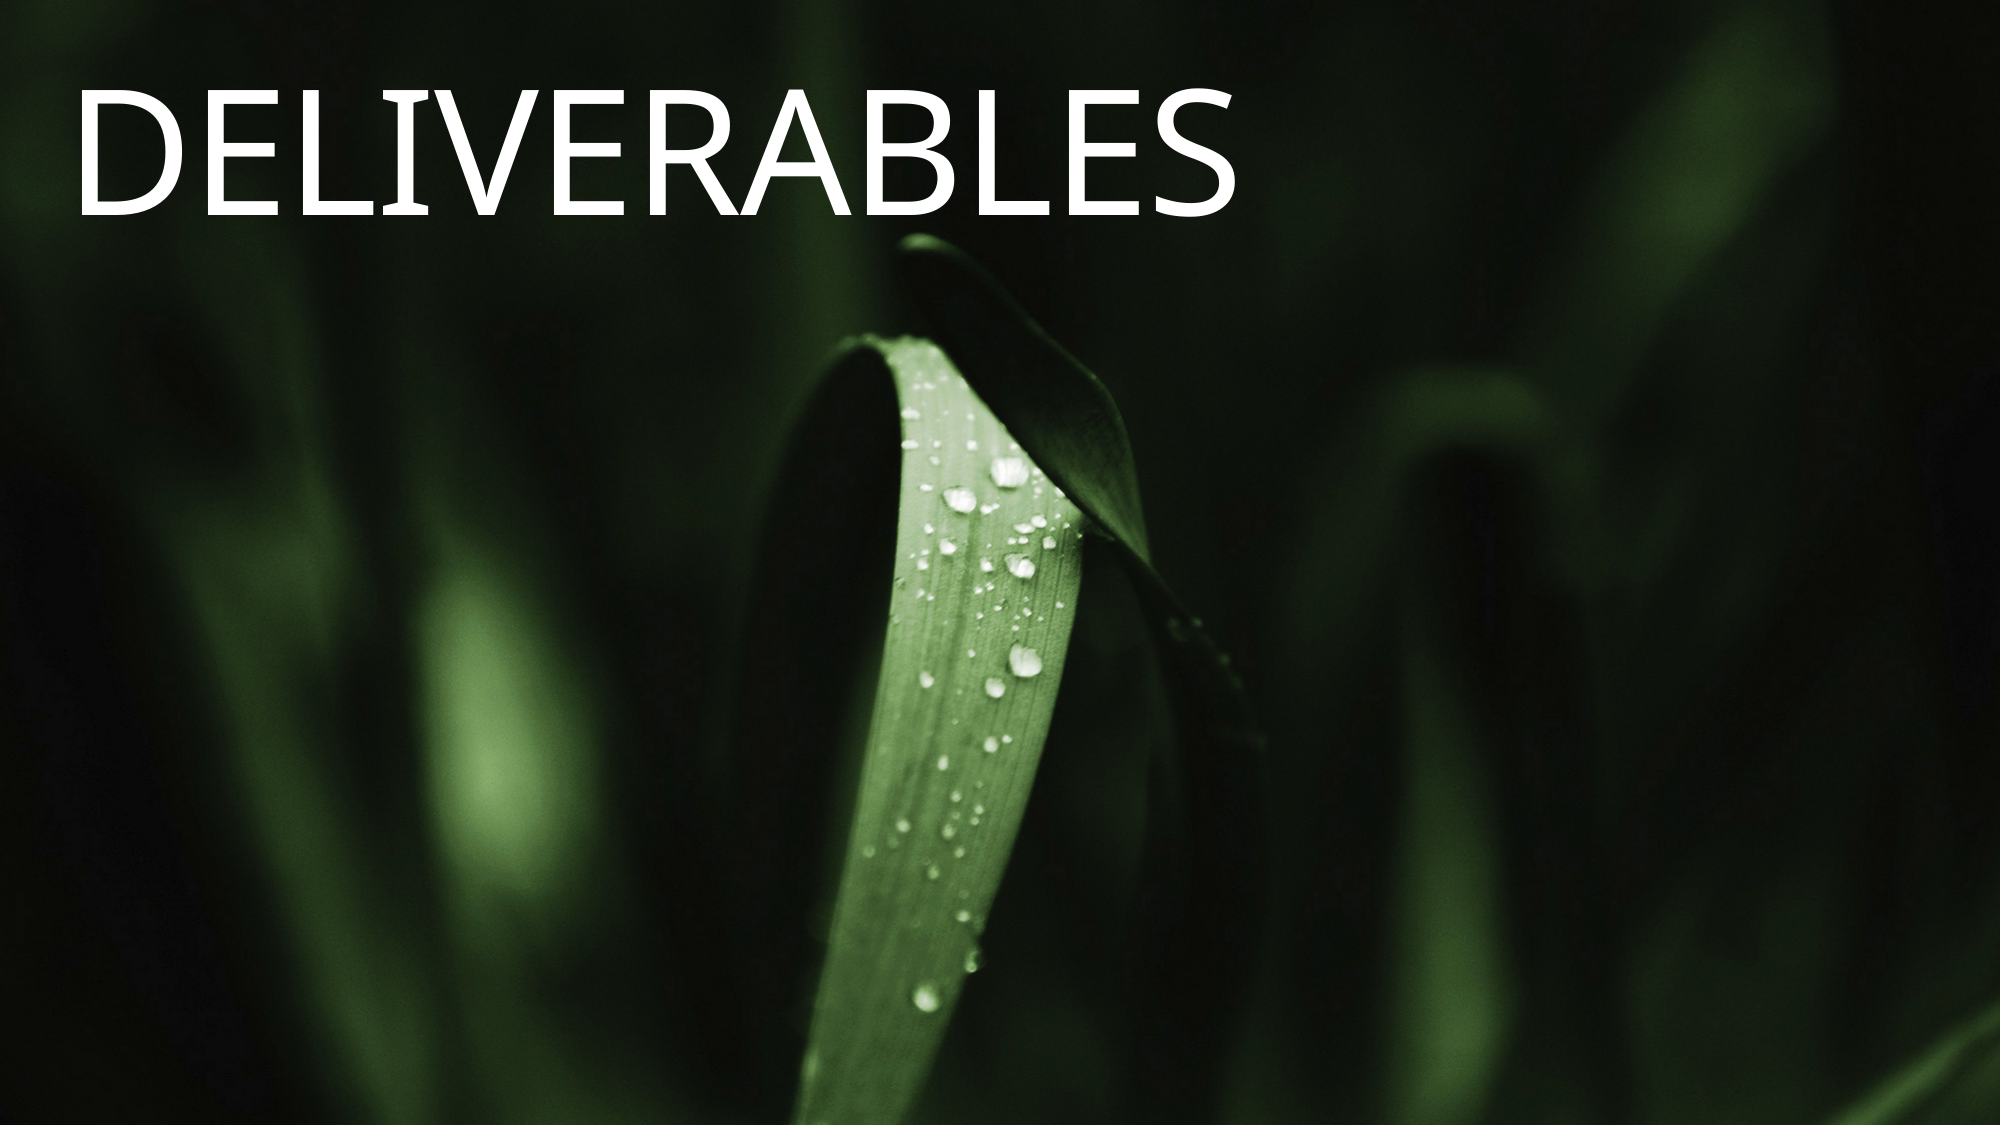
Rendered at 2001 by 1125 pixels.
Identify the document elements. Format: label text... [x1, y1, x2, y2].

picture [0, 0, 2000, 1125]
title Deliverables [65, 63, 1779, 878]
